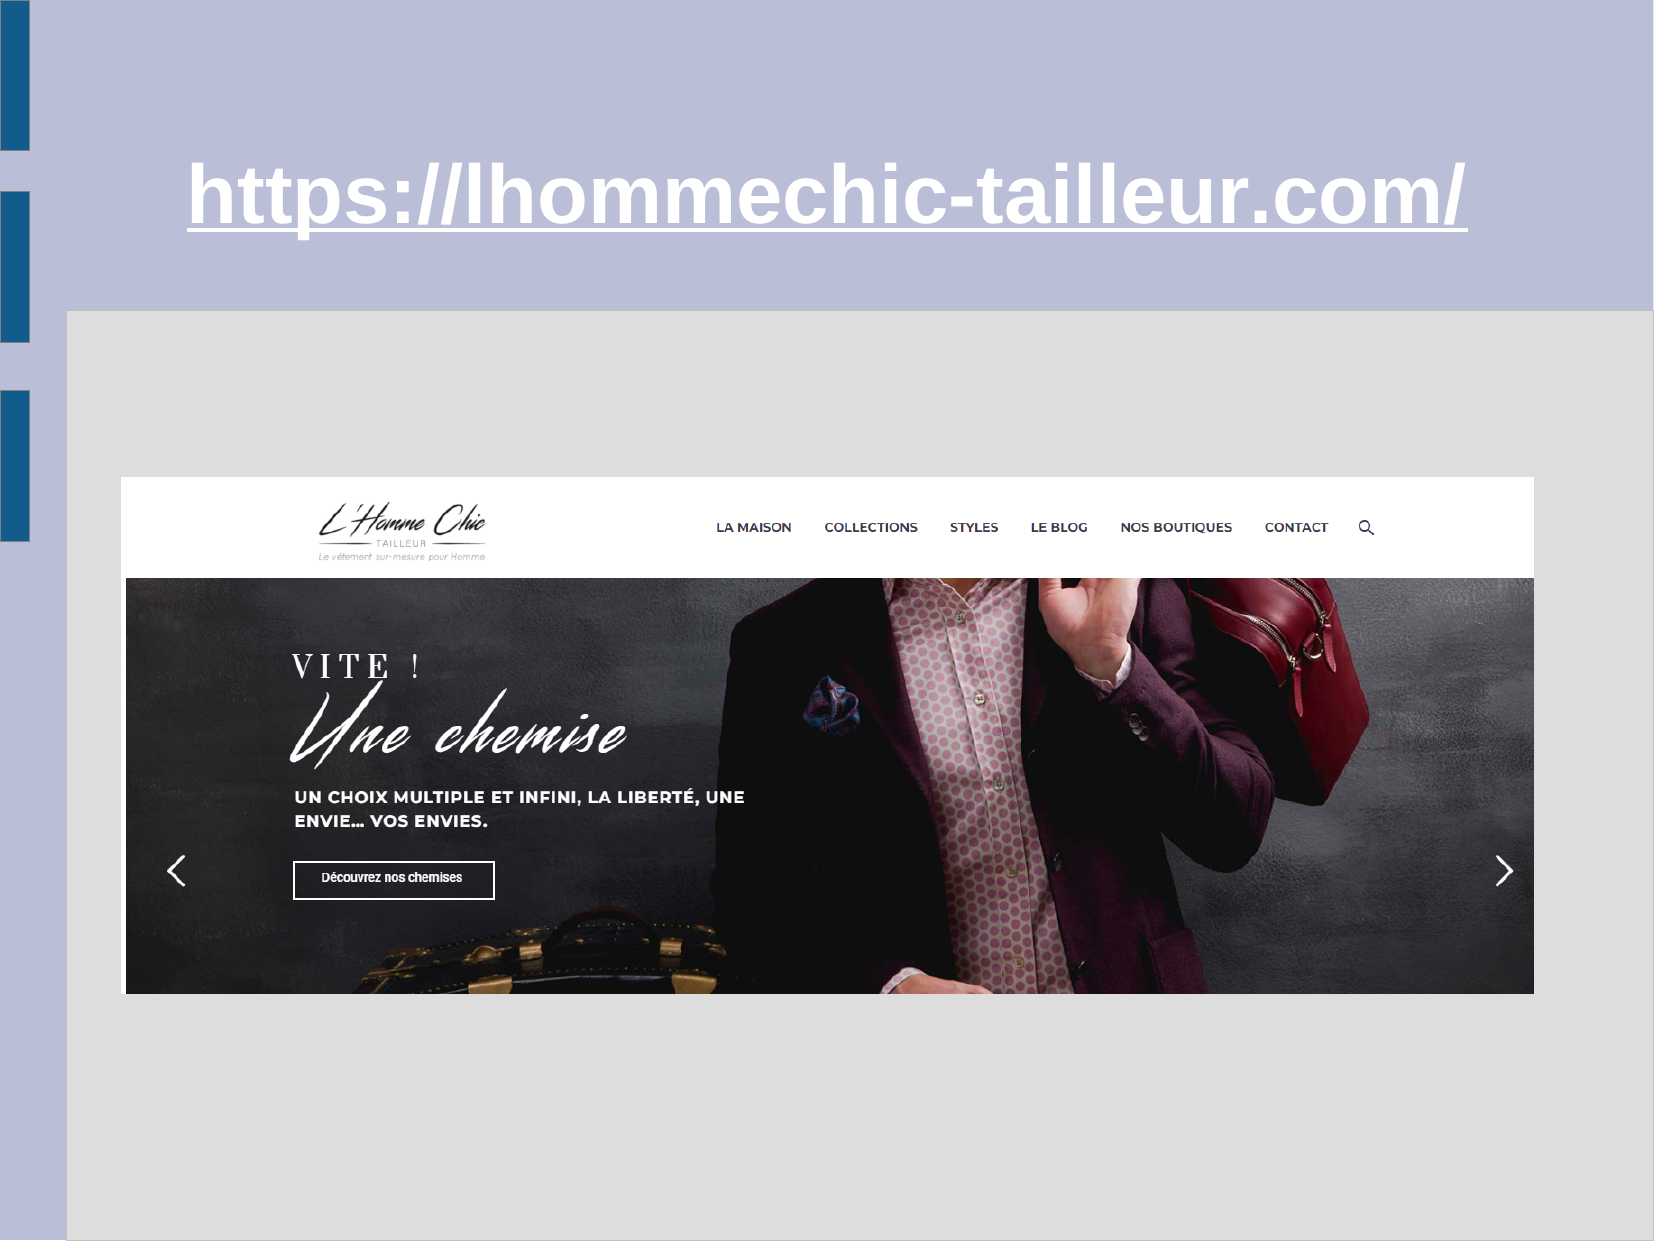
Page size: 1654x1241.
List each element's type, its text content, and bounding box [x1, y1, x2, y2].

picture [121, 477, 1534, 994]
title https://lhommechic-tailleur.com/ [121, 91, 1534, 299]
